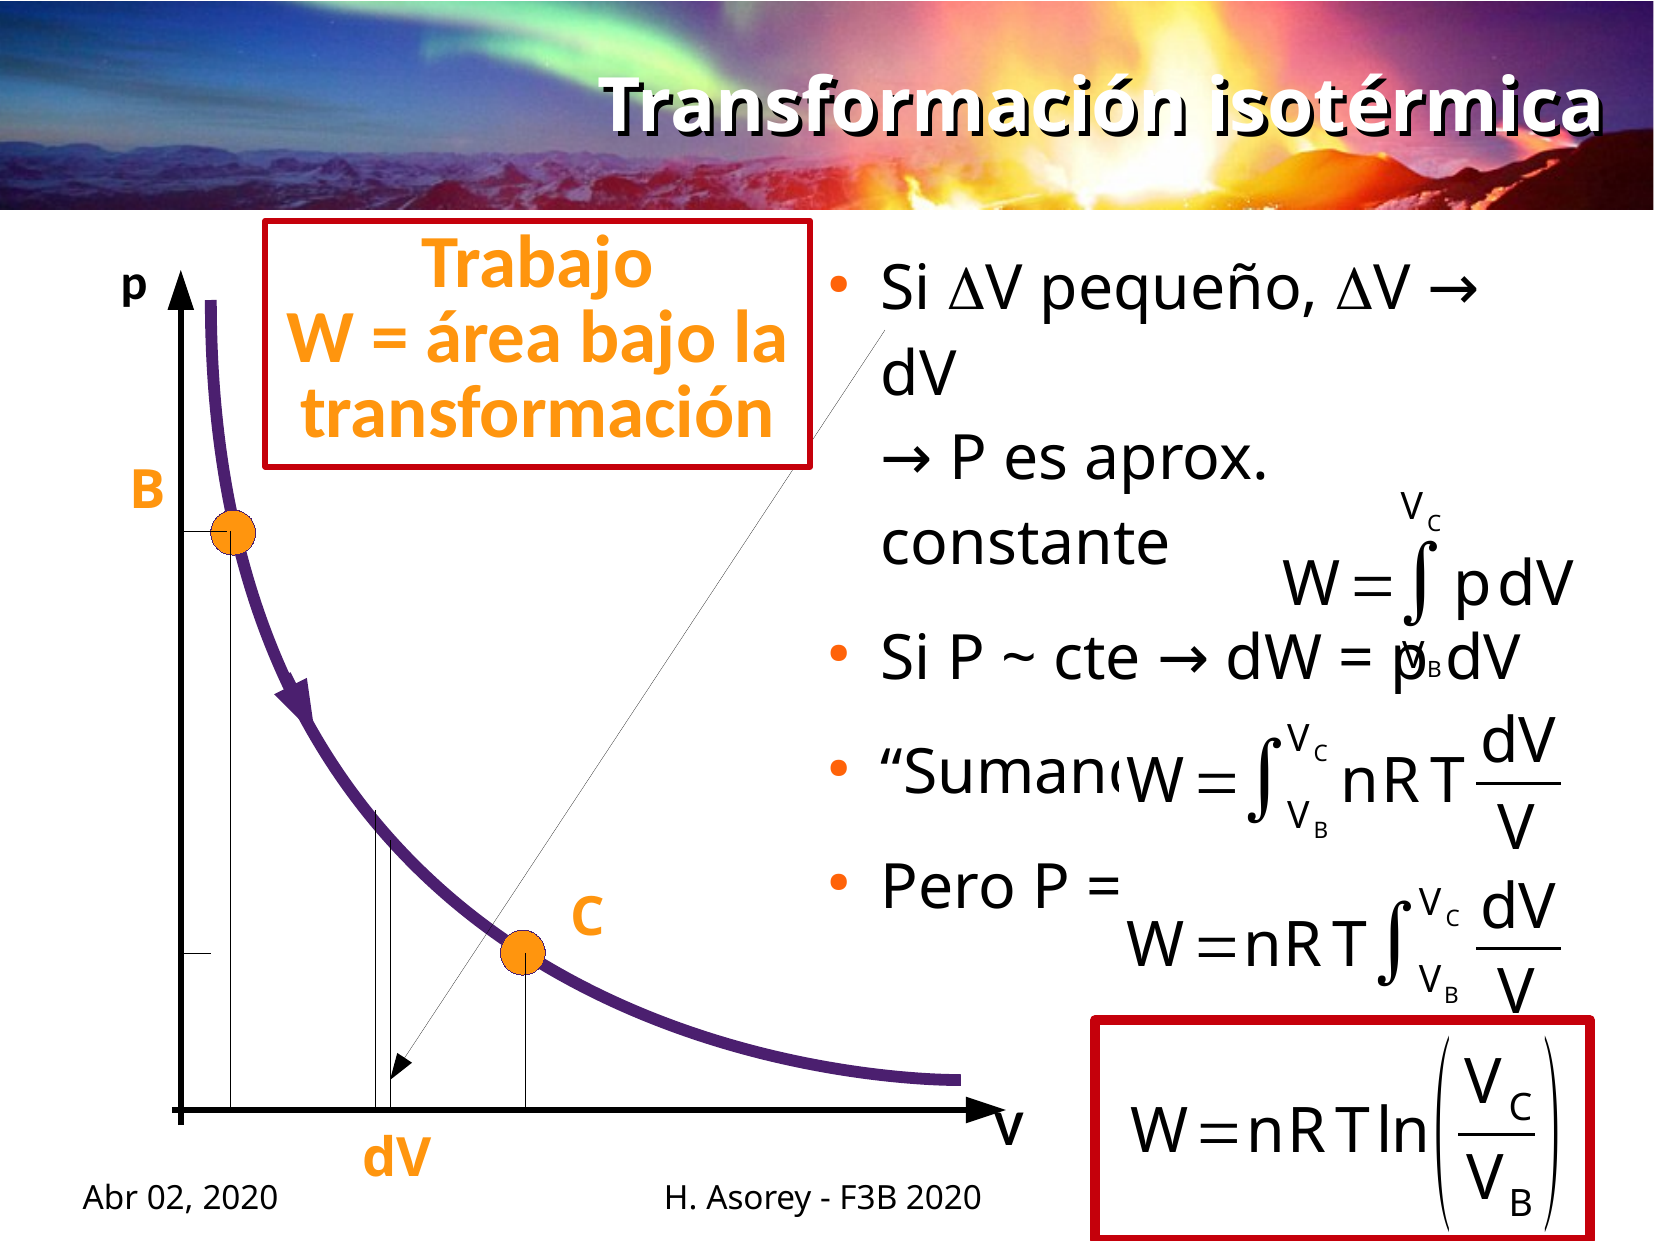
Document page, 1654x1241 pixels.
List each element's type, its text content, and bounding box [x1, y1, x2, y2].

chart [1118, 702, 1570, 1015]
text_box B [105, 443, 191, 532]
list Si DV pequeño, DV → dV → P es aprox. constante Si P ~ cte → dW = p dV “Sumando”: Pero P = n R T / V: [810, 243, 1537, 1129]
text_box V [979, 1129, 1048, 1177]
title Transformación isotérmica [45, 15, 1606, 191]
text_box dV [330, 1111, 466, 1201]
text_box C [544, 870, 631, 959]
text_box p [105, 255, 172, 331]
text_box [210, 510, 256, 556]
chart [1118, 1025, 1570, 1235]
text_box [500, 930, 545, 976]
chart [1275, 483, 1582, 685]
text_box Trabajo W = área bajo la transformación [265, 220, 811, 467]
picture [0, 1, 1654, 210]
